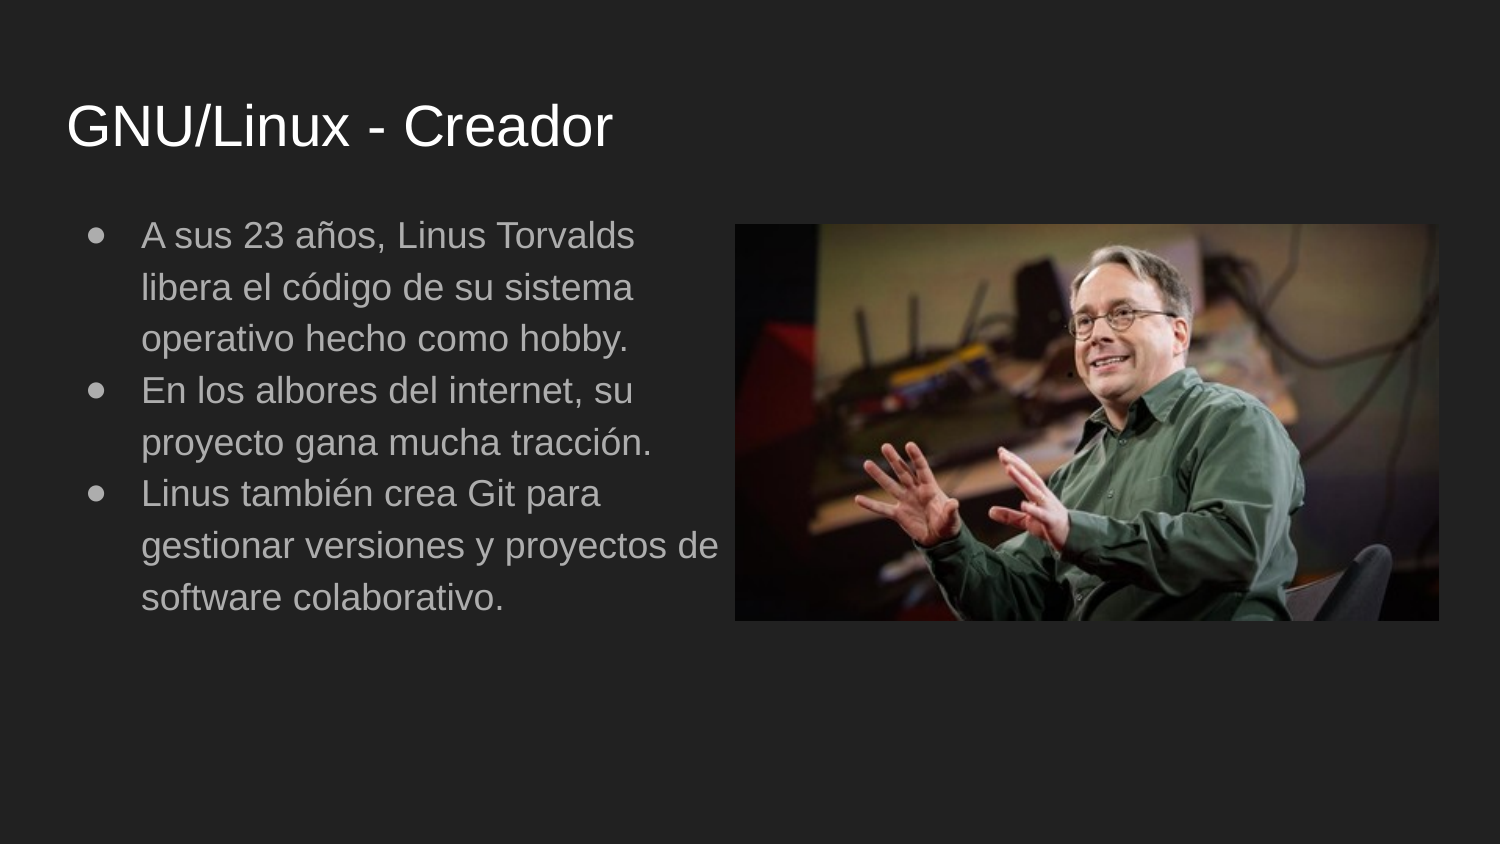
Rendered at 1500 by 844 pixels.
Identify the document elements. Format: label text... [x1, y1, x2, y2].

list A sus 23 años, Linus Torvalds libera el código de su sistema operativo hecho como hobby. En los albores del internet, su proyecto gana mucha tracción. Linus también crea Git para gestionar versiones y proyectos de software colaborativo. [51, 189, 750, 750]
title GNU/Linux - Creador [51, 72, 1449, 167]
picture [735, 224, 1439, 621]
